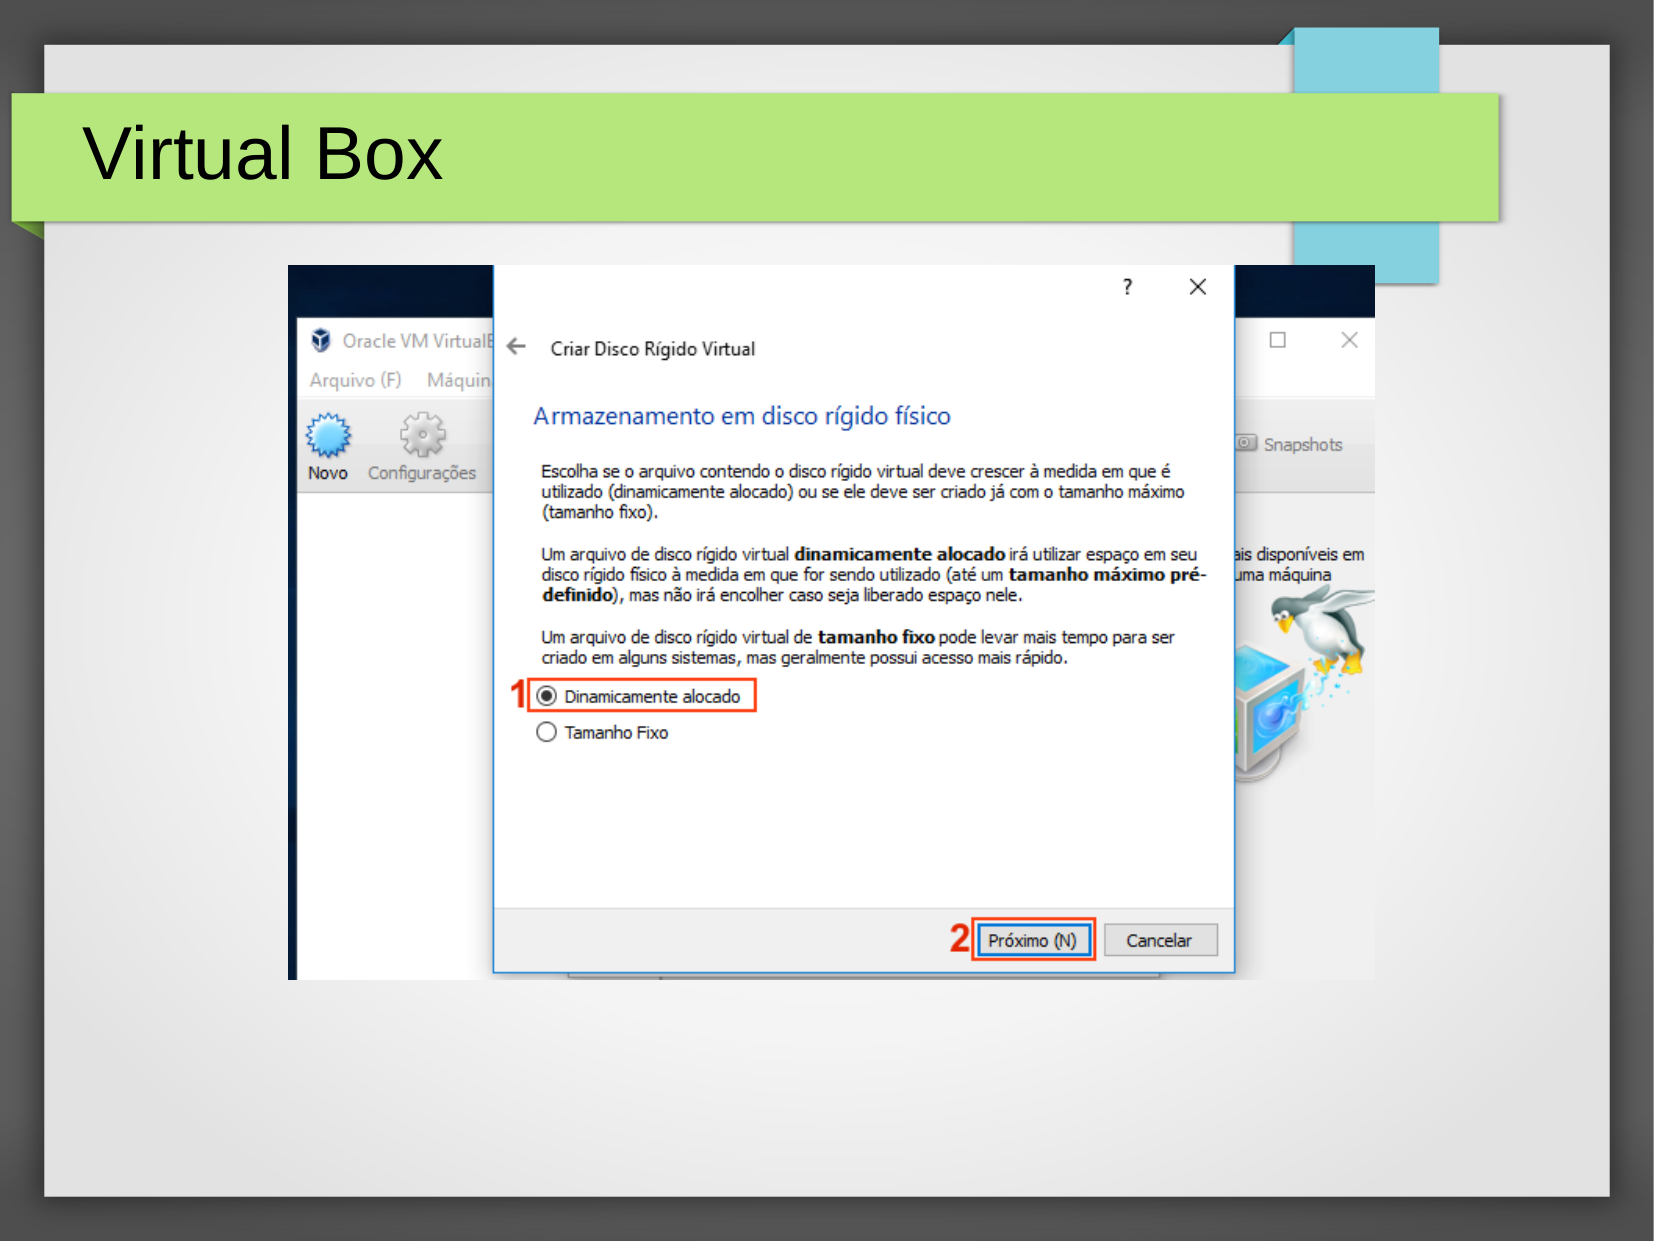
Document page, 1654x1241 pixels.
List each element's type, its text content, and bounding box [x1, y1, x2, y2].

title Virtual Box [82, 94, 1264, 213]
picture [0, 0, 1654, 1241]
